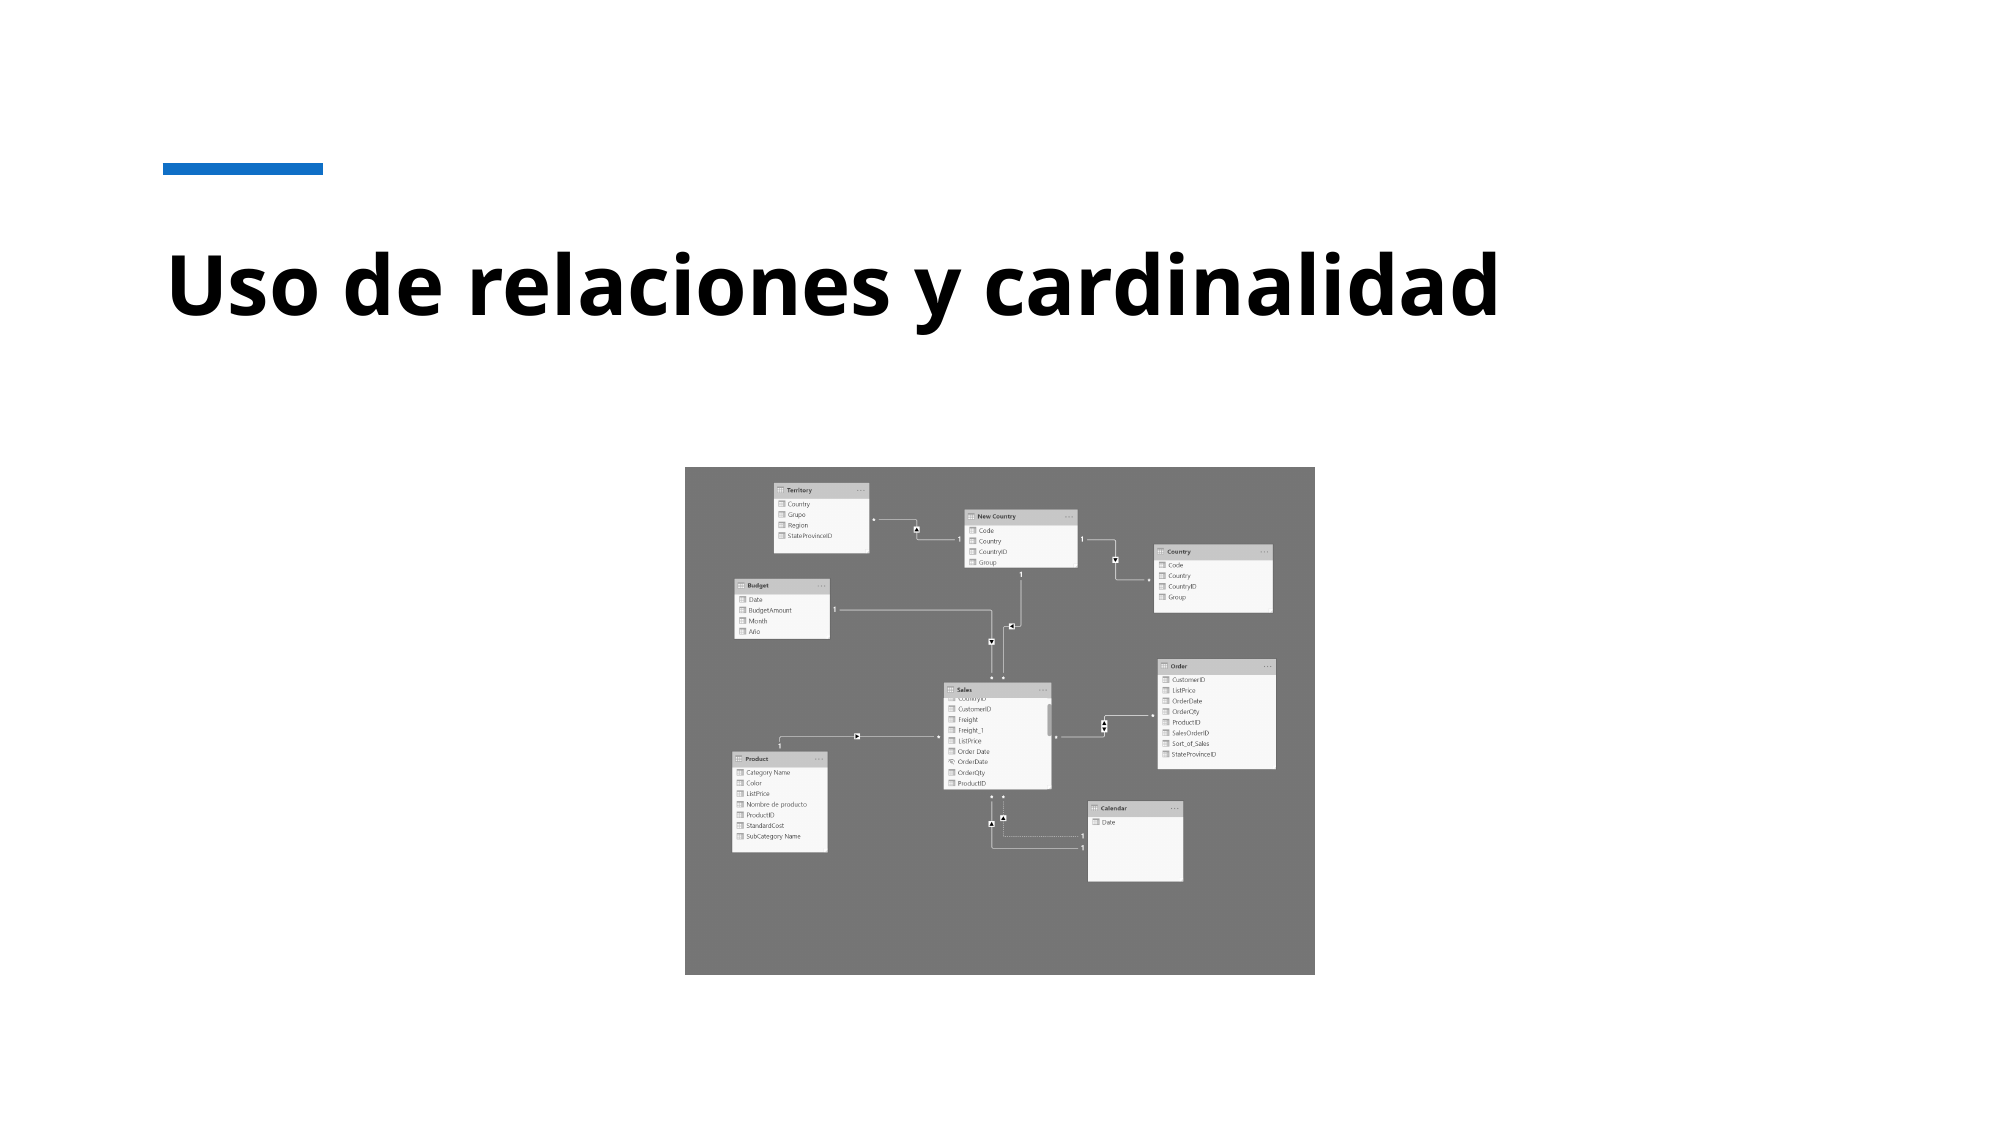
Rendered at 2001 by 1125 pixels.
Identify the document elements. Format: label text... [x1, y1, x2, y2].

picture [685, 467, 1315, 975]
title Uso de relaciones y cardinalidad [150, 224, 1851, 441]
